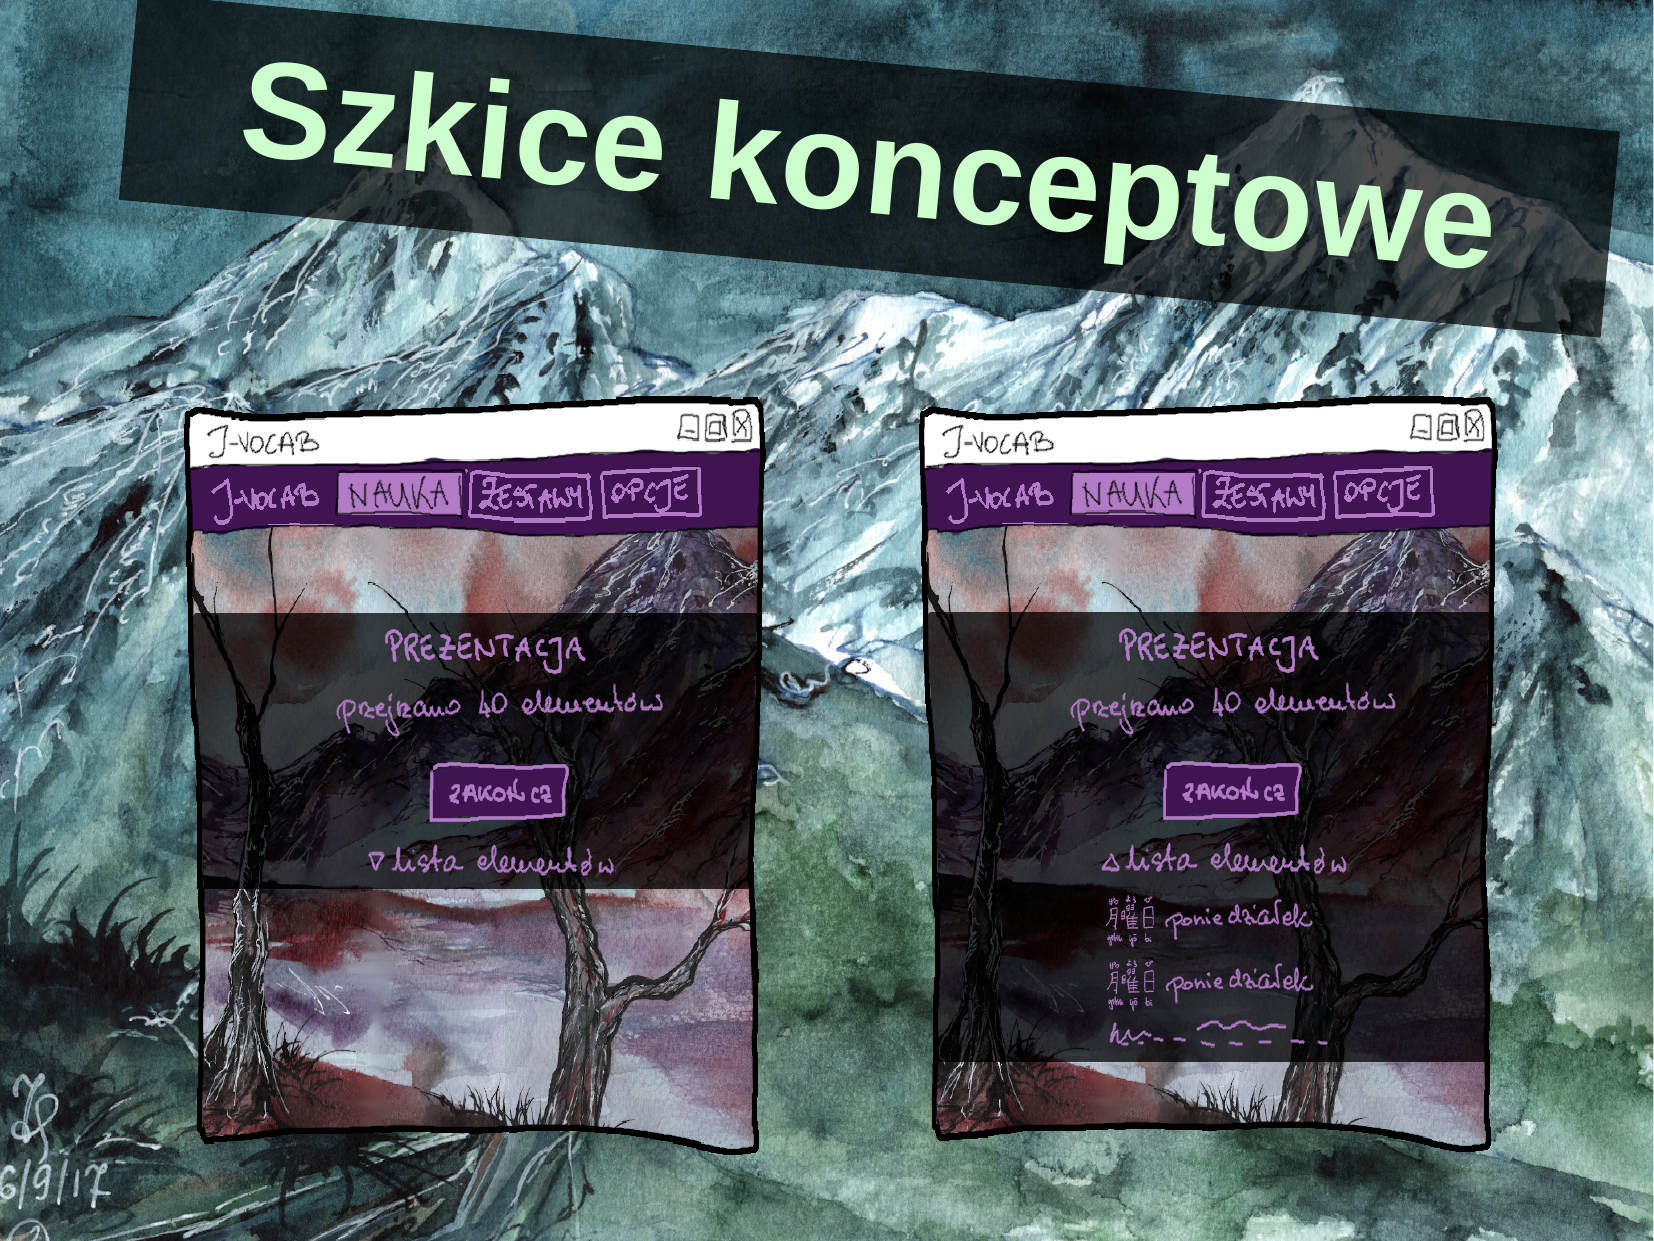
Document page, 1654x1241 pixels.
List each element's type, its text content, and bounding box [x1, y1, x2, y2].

picture [0, 0, 1654, 1241]
title Szkice konceptowe [118, 0, 1620, 338]
